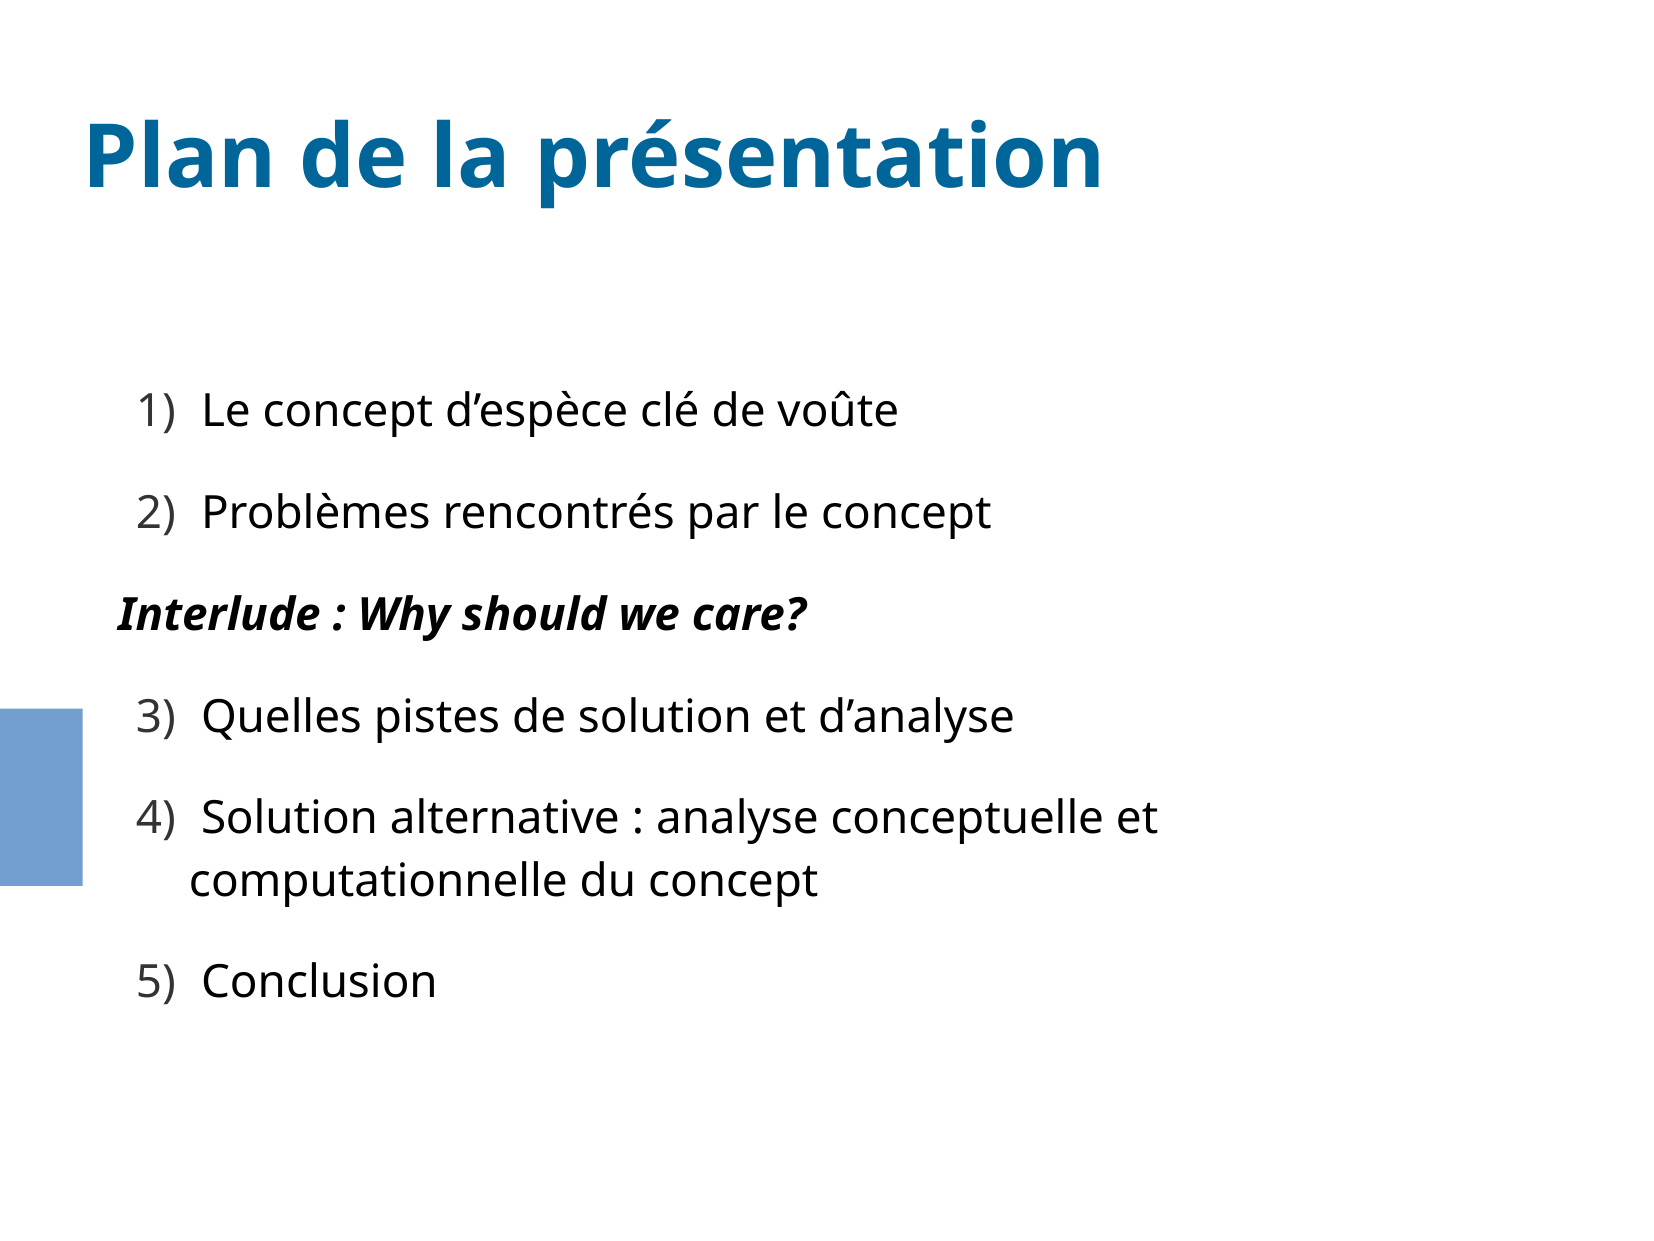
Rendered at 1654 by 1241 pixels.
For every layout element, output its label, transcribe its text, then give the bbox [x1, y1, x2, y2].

list Le concept d’espèce clé de voûte Problèmes rencontrés par le concept Interlude : Why should we care? Quelles pistes de solution et d’analyse Solution alternative : analyse conceptuelle et computationnelle du concept Conclusion [118, 377, 1524, 1098]
title Plan de la présentation [82, 35, 1489, 272]
